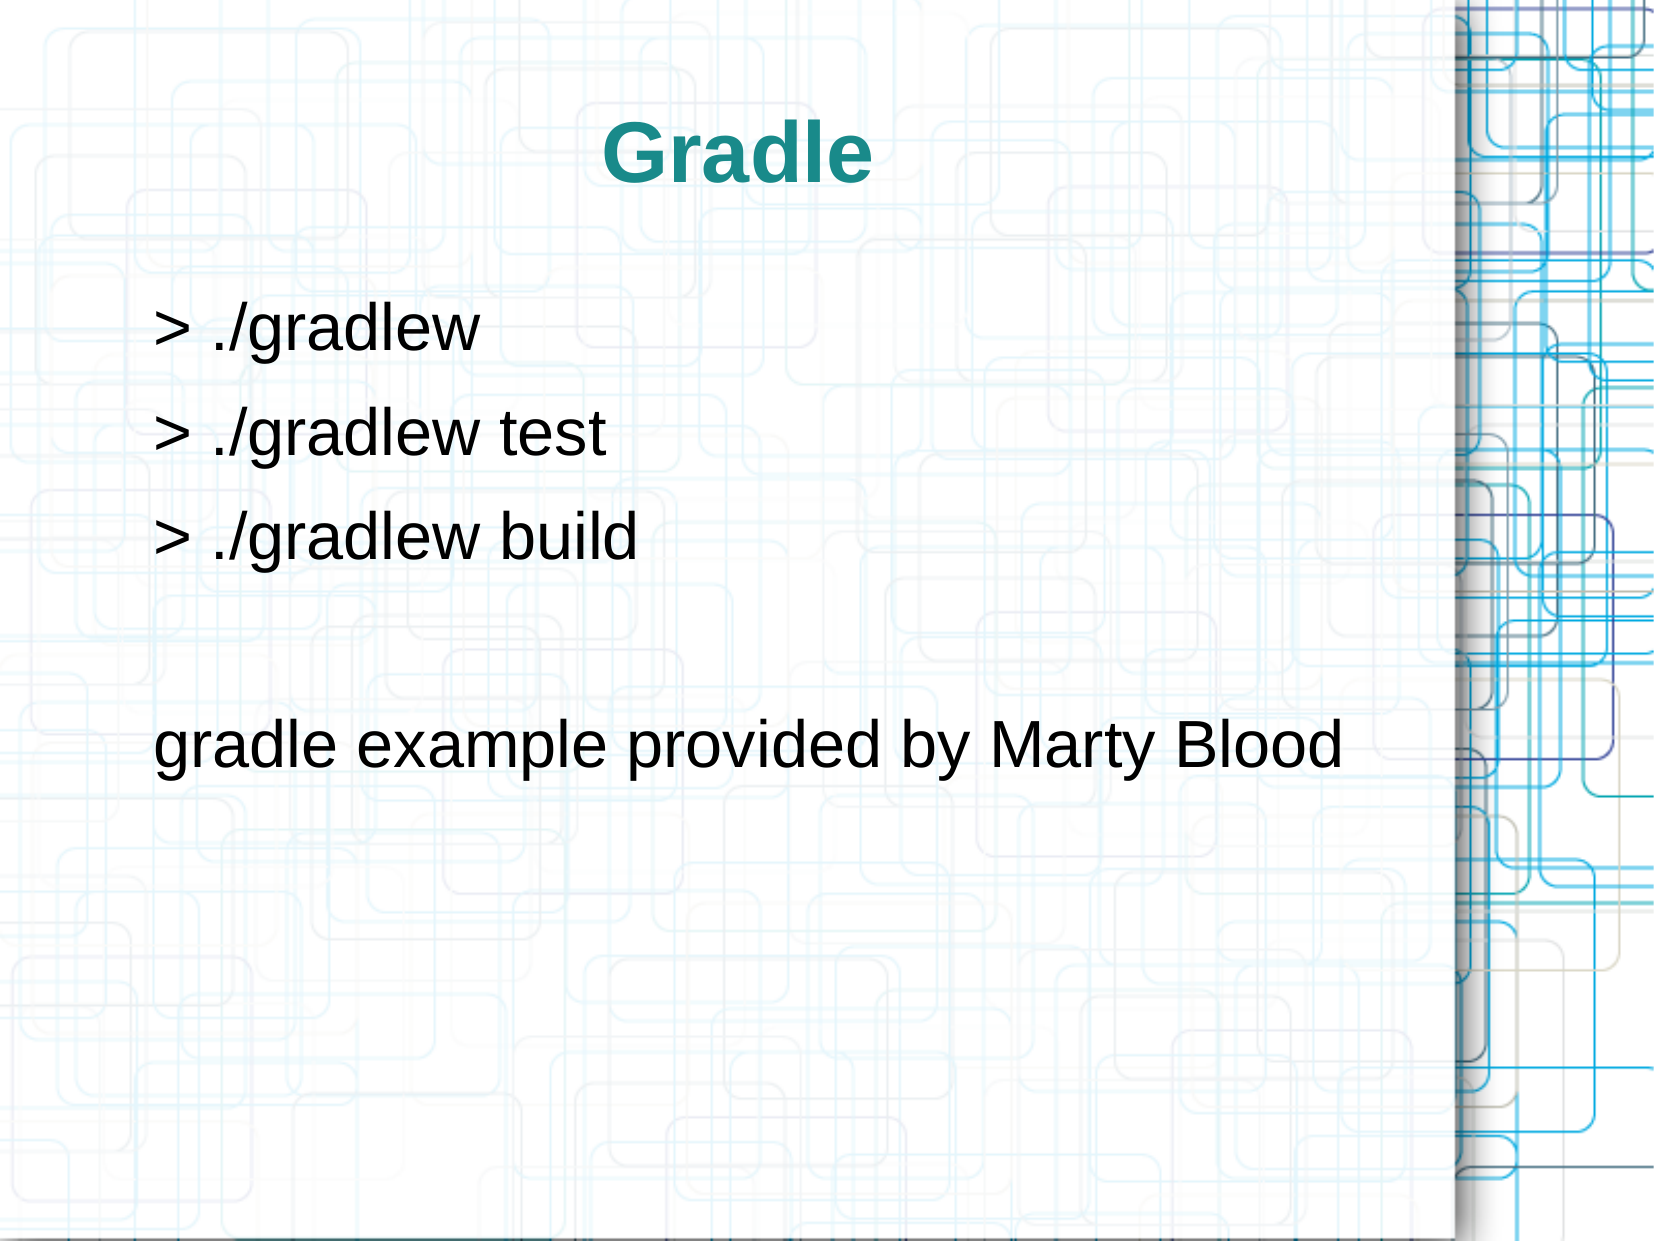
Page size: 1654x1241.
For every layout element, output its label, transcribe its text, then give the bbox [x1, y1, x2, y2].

title Gradle [59, 49, 1418, 257]
picture [0, 0, 1654, 1241]
list > ./gradlew > ./gradlew test > ./gradlew build gradle example provided by Marty Blood [82, 290, 1418, 1109]
